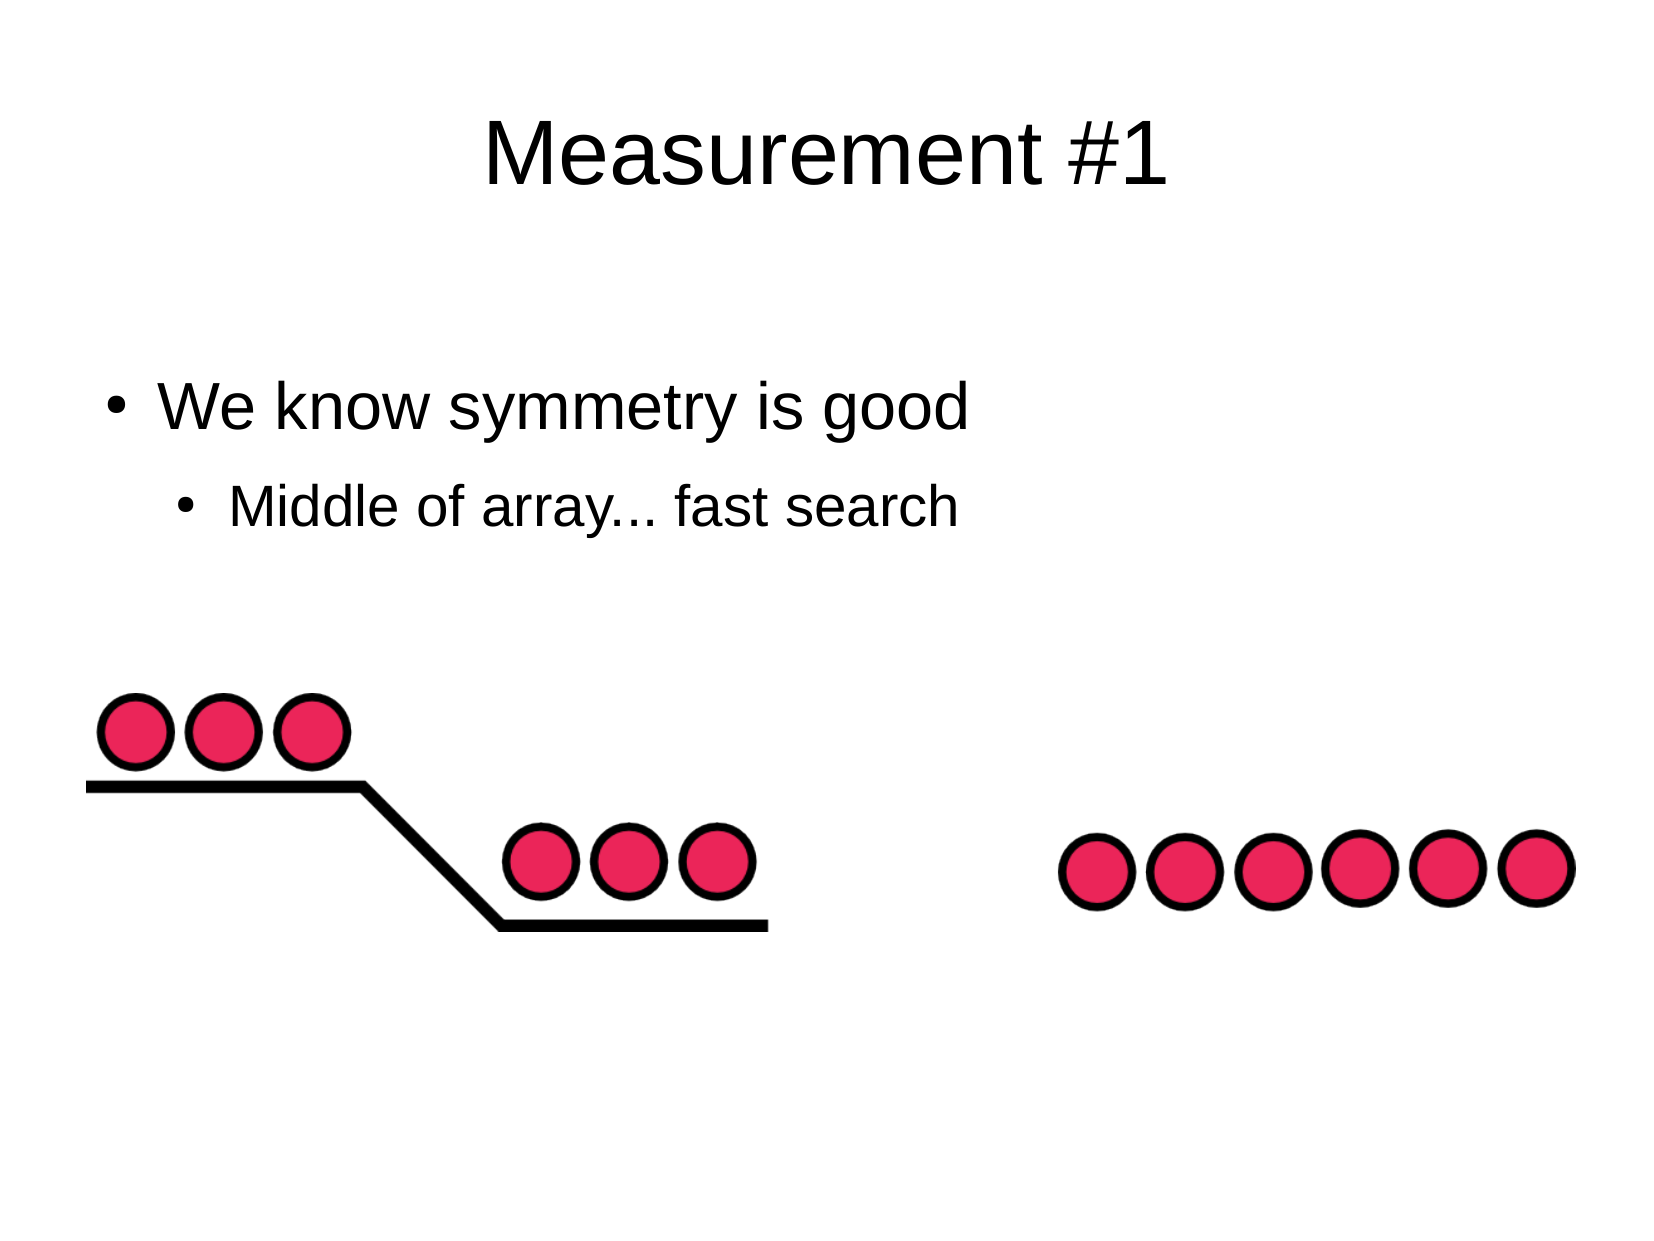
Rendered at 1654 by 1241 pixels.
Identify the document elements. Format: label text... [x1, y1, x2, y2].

title Measurement #1 [82, 49, 1571, 257]
list We know symmetry is good Middle of array... fast search [86, 369, 1576, 713]
picture [86, 713, 1576, 932]
